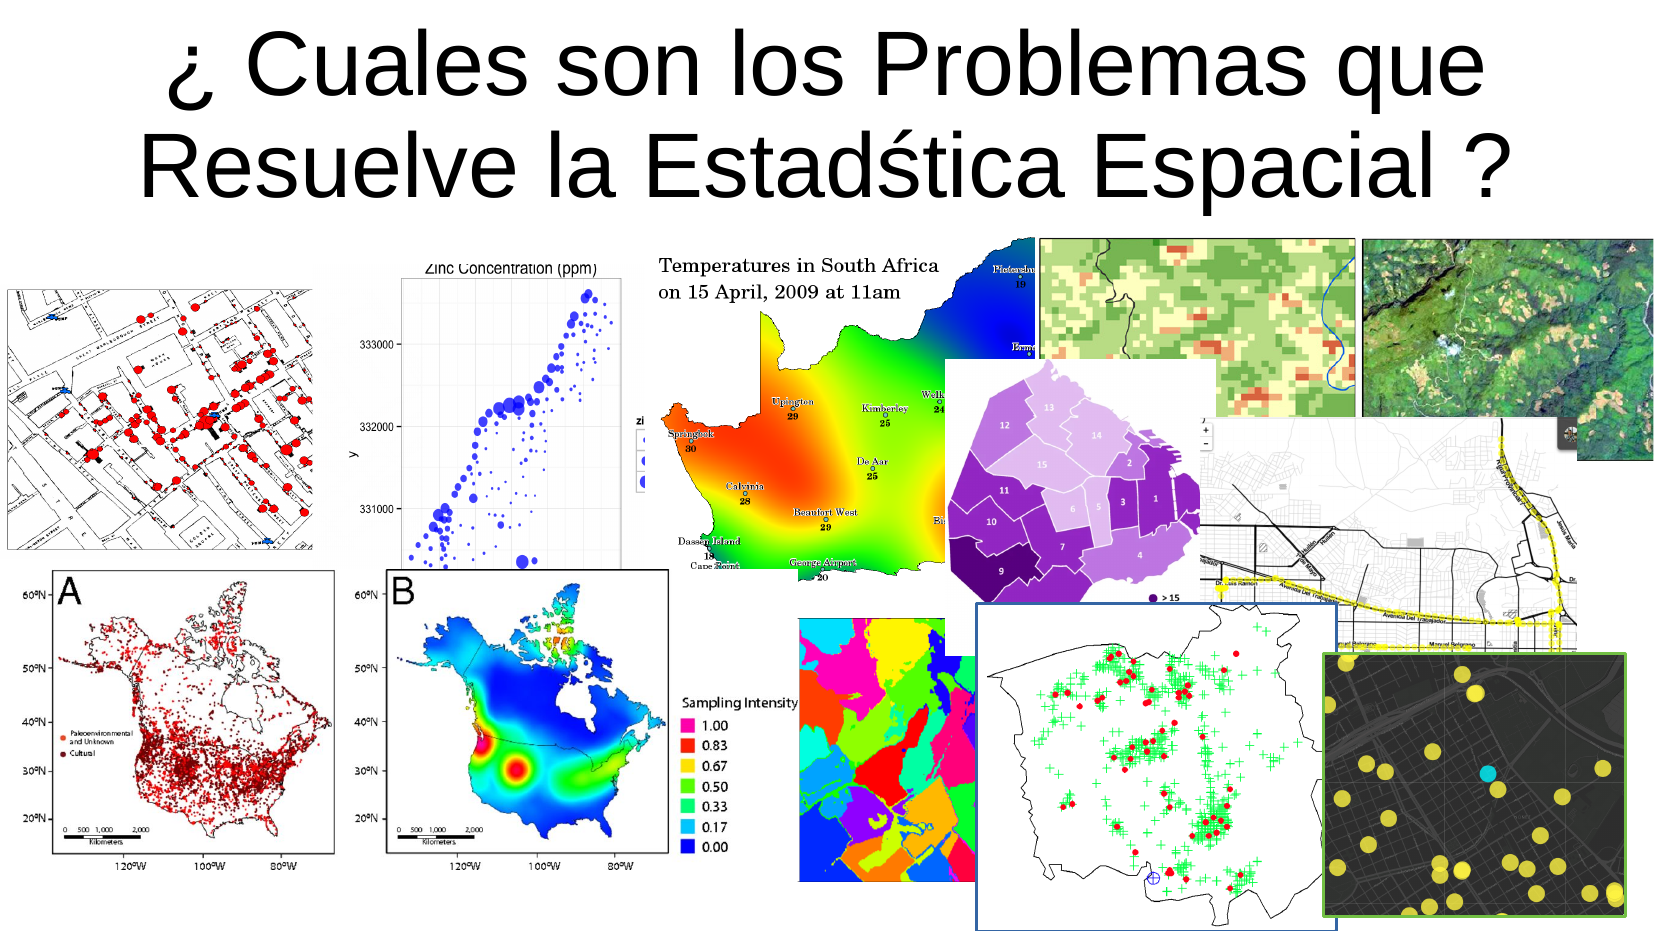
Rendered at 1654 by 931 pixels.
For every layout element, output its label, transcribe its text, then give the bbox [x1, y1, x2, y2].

picture [978, 605, 1336, 931]
picture [1324, 654, 1625, 915]
picture [0, 231, 1654, 882]
title ¿ Cuales son los Problemas que Resuelve la Estadśtica Espacial ? [82, 12, 1571, 218]
